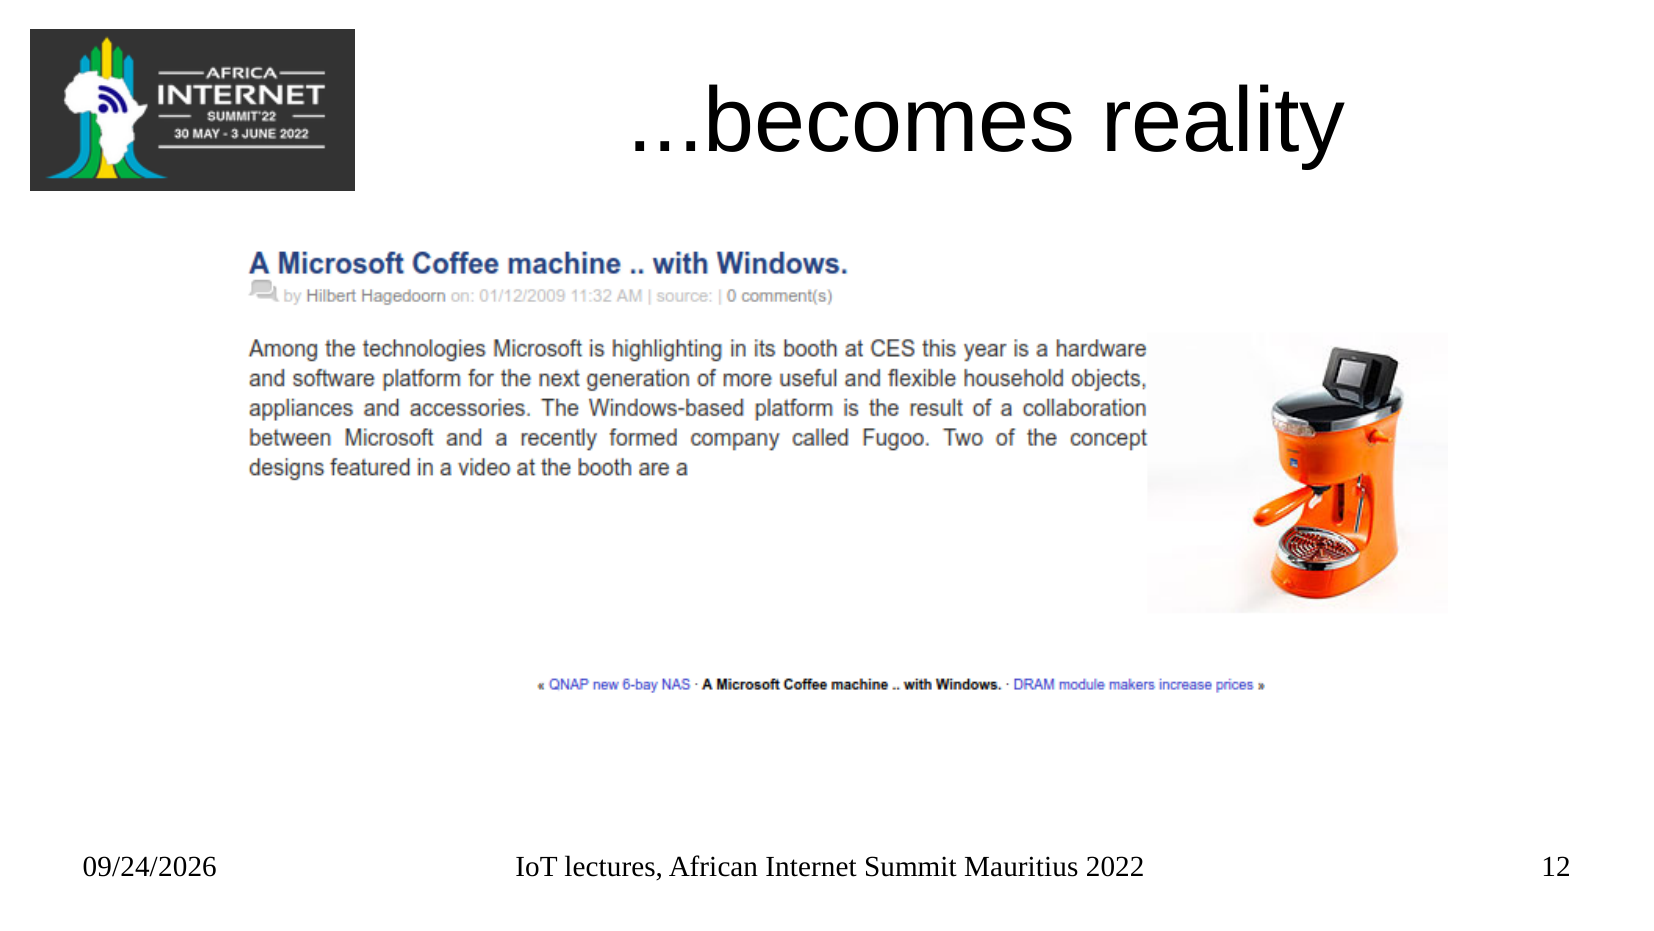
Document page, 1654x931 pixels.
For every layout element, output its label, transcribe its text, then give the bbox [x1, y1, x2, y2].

picture [211, 216, 1448, 718]
title ...becomes reality [403, 37, 1571, 193]
picture [30, 29, 355, 191]
